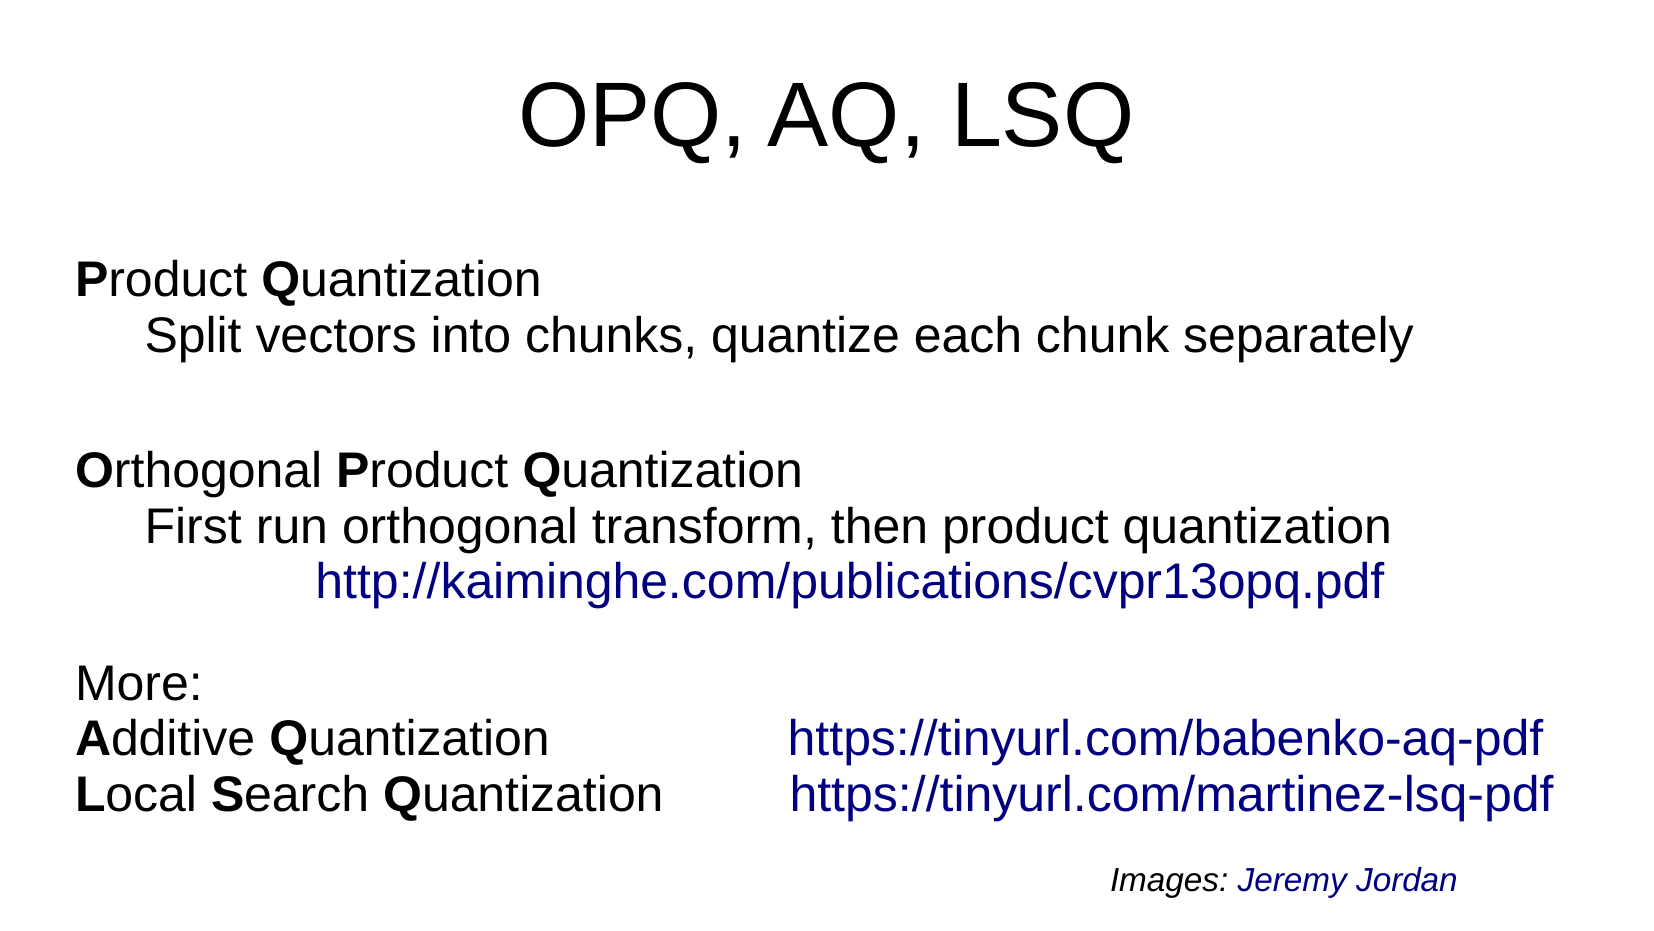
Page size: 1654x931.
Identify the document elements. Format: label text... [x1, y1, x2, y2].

text_box Images: Jeremy Jordan [1016, 824, 1552, 931]
text_box More: Additive Quantization https://tinyurl.com/babenko-aq-pdf Local Search Quantization https://tinyurl.com/martinez-lsq-pdf [75, 654, 1654, 823]
text_box Orthogonal Product Quantization First run orthogonal transform, then product quantization http://kaiminghe.com/publications/cvpr13opq.pdf [75, 442, 1654, 610]
title OPQ, AQ, LSQ [82, 37, 1571, 193]
subtitle Product Quantization Split vectors into chunks, quantize each chunk separately [75, 251, 1654, 364]
